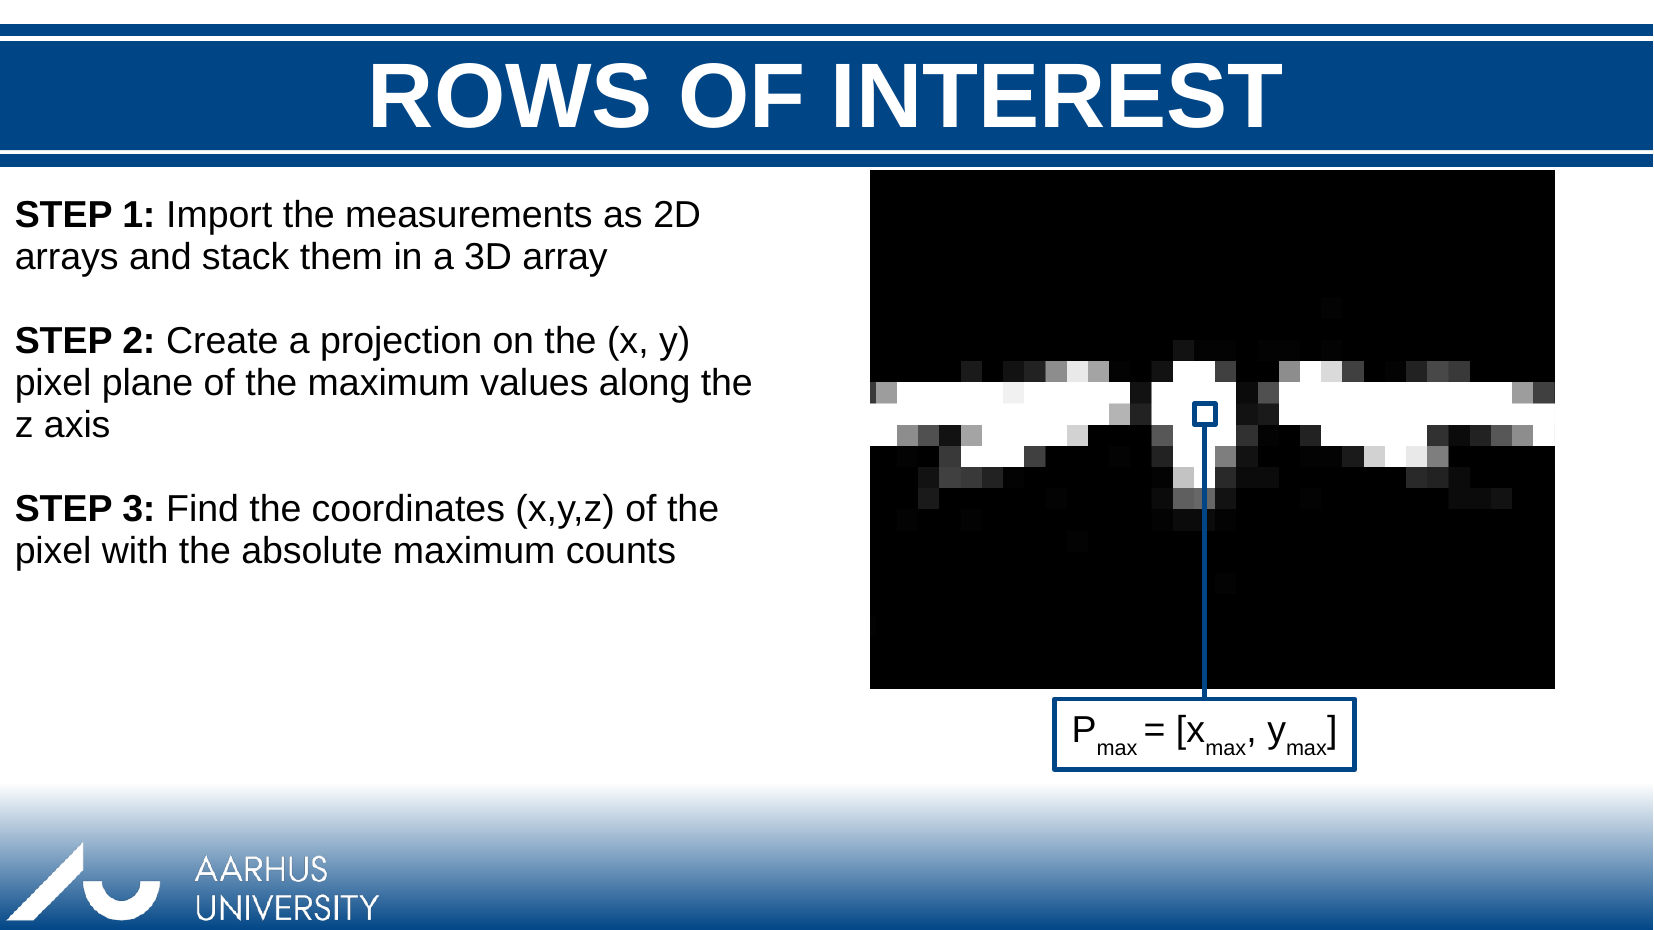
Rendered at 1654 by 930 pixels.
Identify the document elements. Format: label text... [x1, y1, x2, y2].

picture [5, 841, 414, 928]
text_box Pmax = [xmax, ymax] [1054, 699, 1355, 770]
title ROWS OF INTEREST [0, 41, 1653, 151]
picture [870, 170, 1555, 689]
text_box STEP 1: Import the measurements as 2D arrays and stack them in a 3D array STEP 2: Create a projection on the (x, y) pixel plane of the maximum values along the z axis STEP 3: Find the coordinates (x,y,z) of the pixel with the absolute maximum counts [0, 186, 781, 832]
picture [1200, 410, 1209, 418]
